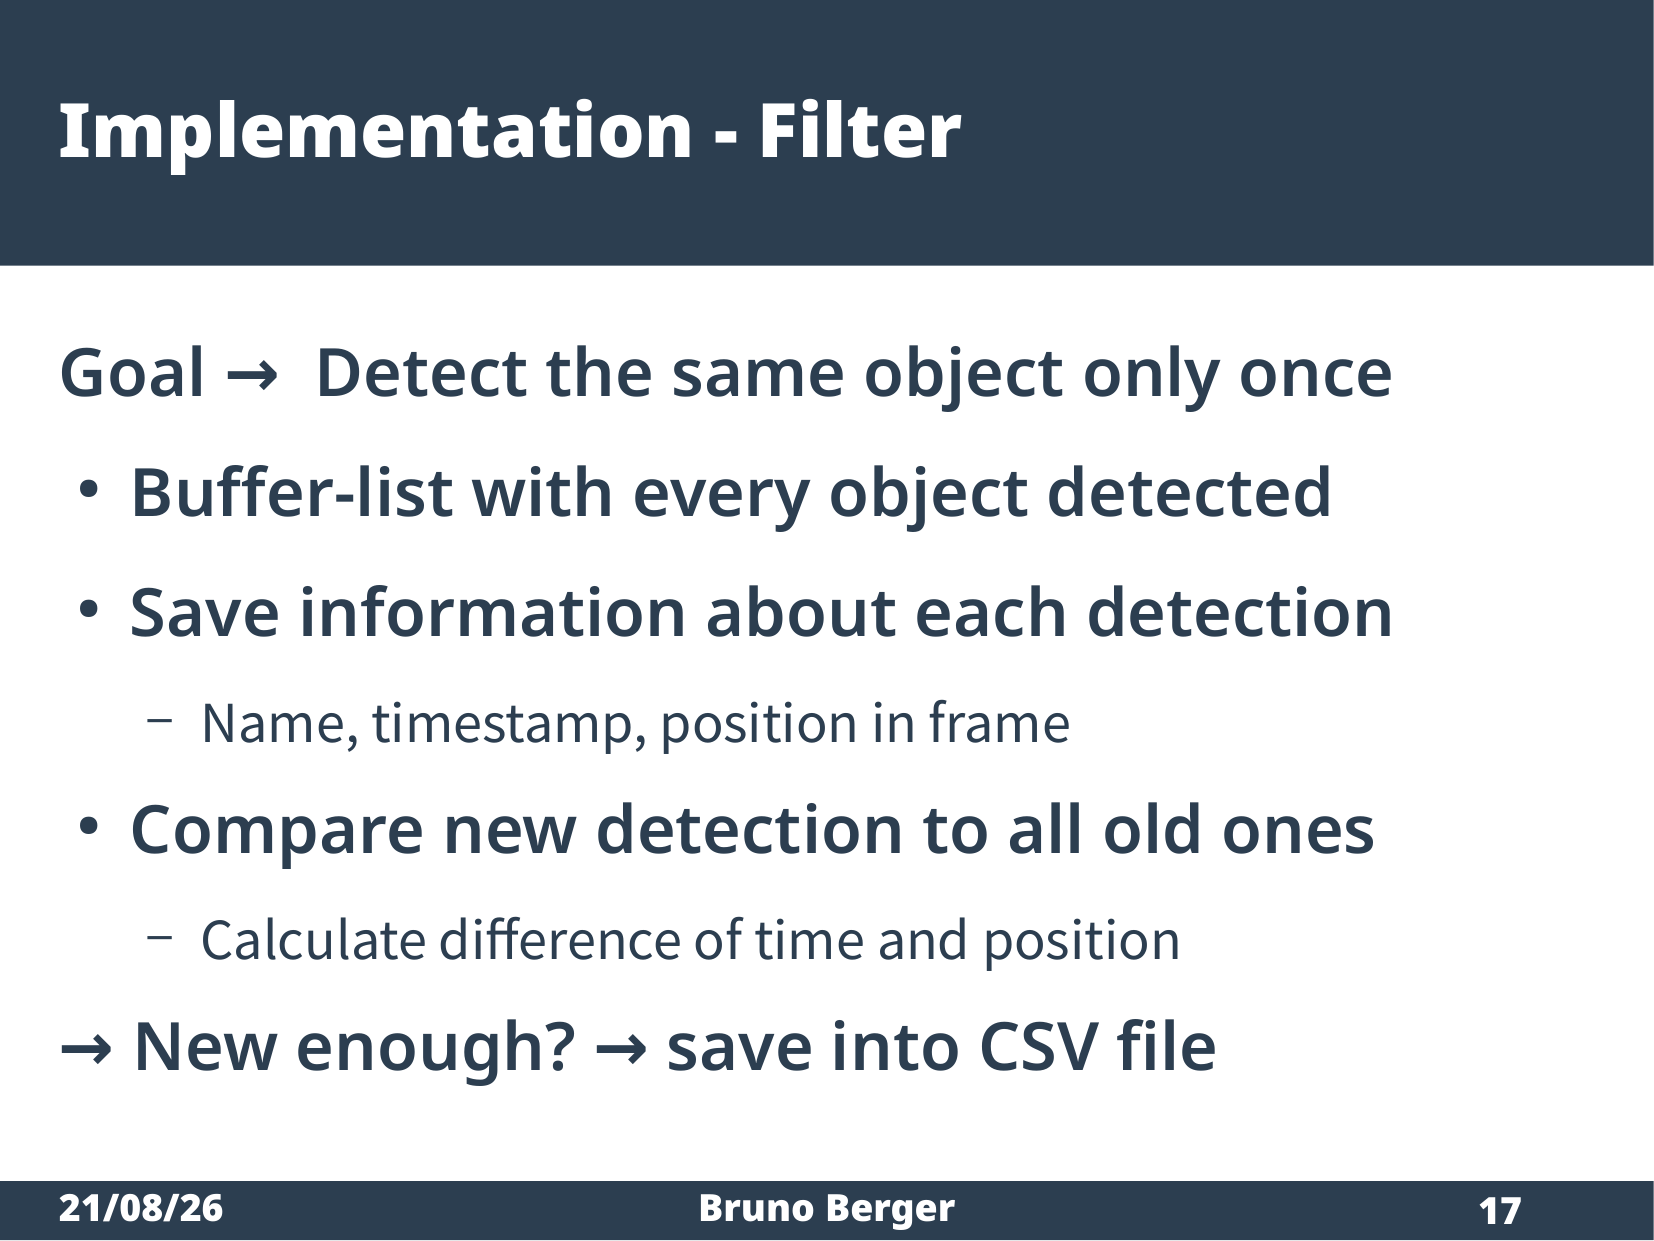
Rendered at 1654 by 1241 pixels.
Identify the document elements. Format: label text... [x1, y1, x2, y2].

list Goal → Detect the same object only once Buffer-list with every object detected Save information about each detection Name, timestamp, position in frame Compare new detection to all old ones Calculate difference of time and position → New enough? → save into CSV file [59, 324, 1595, 1152]
title Implementation - Filter [59, 49, 1595, 207]
